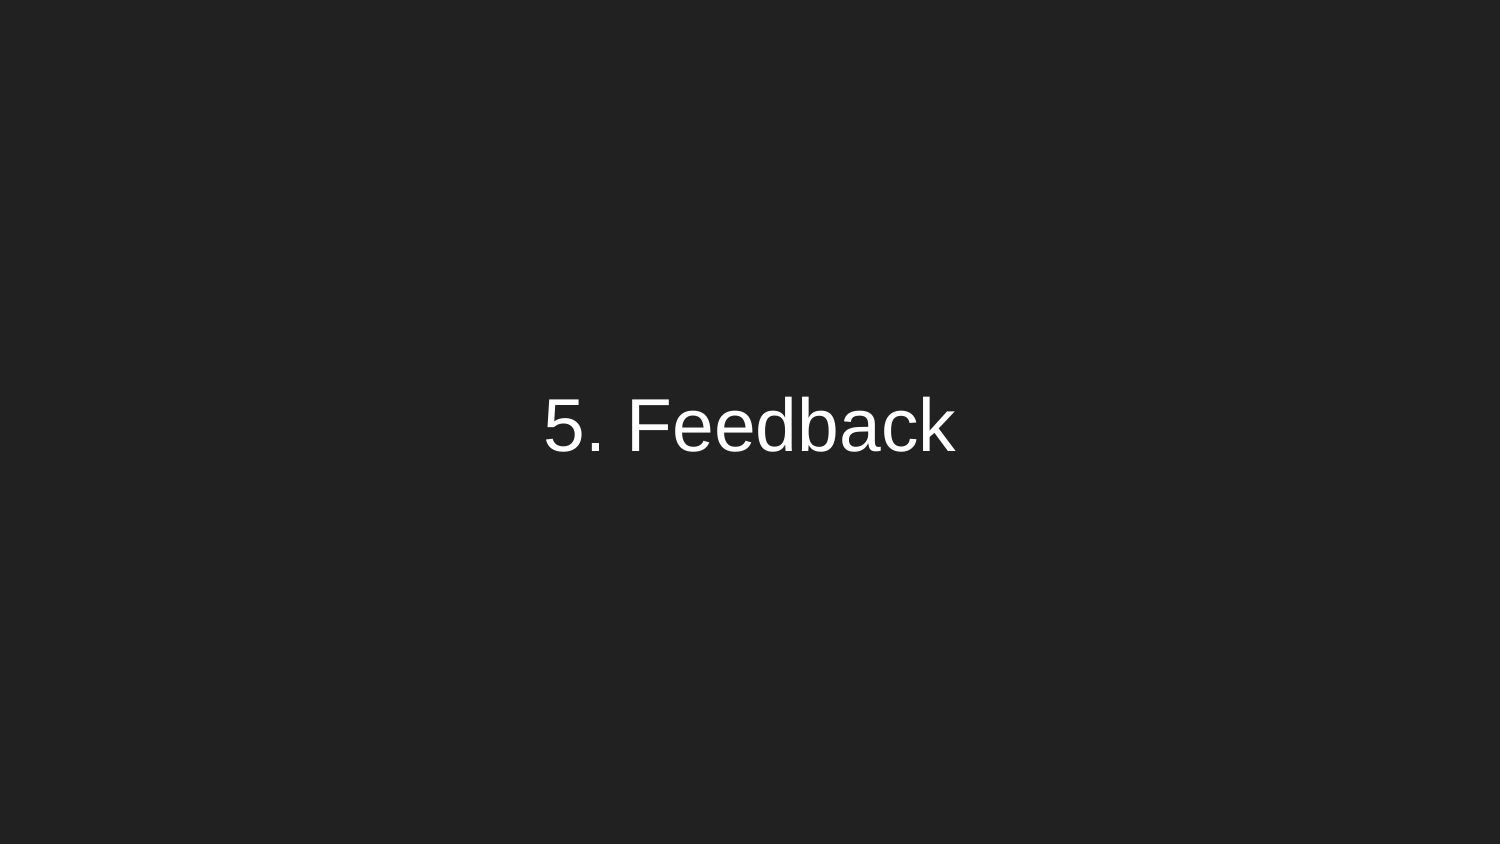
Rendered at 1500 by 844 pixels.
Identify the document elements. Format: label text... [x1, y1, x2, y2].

title 5. Feedback [51, 352, 1449, 491]
